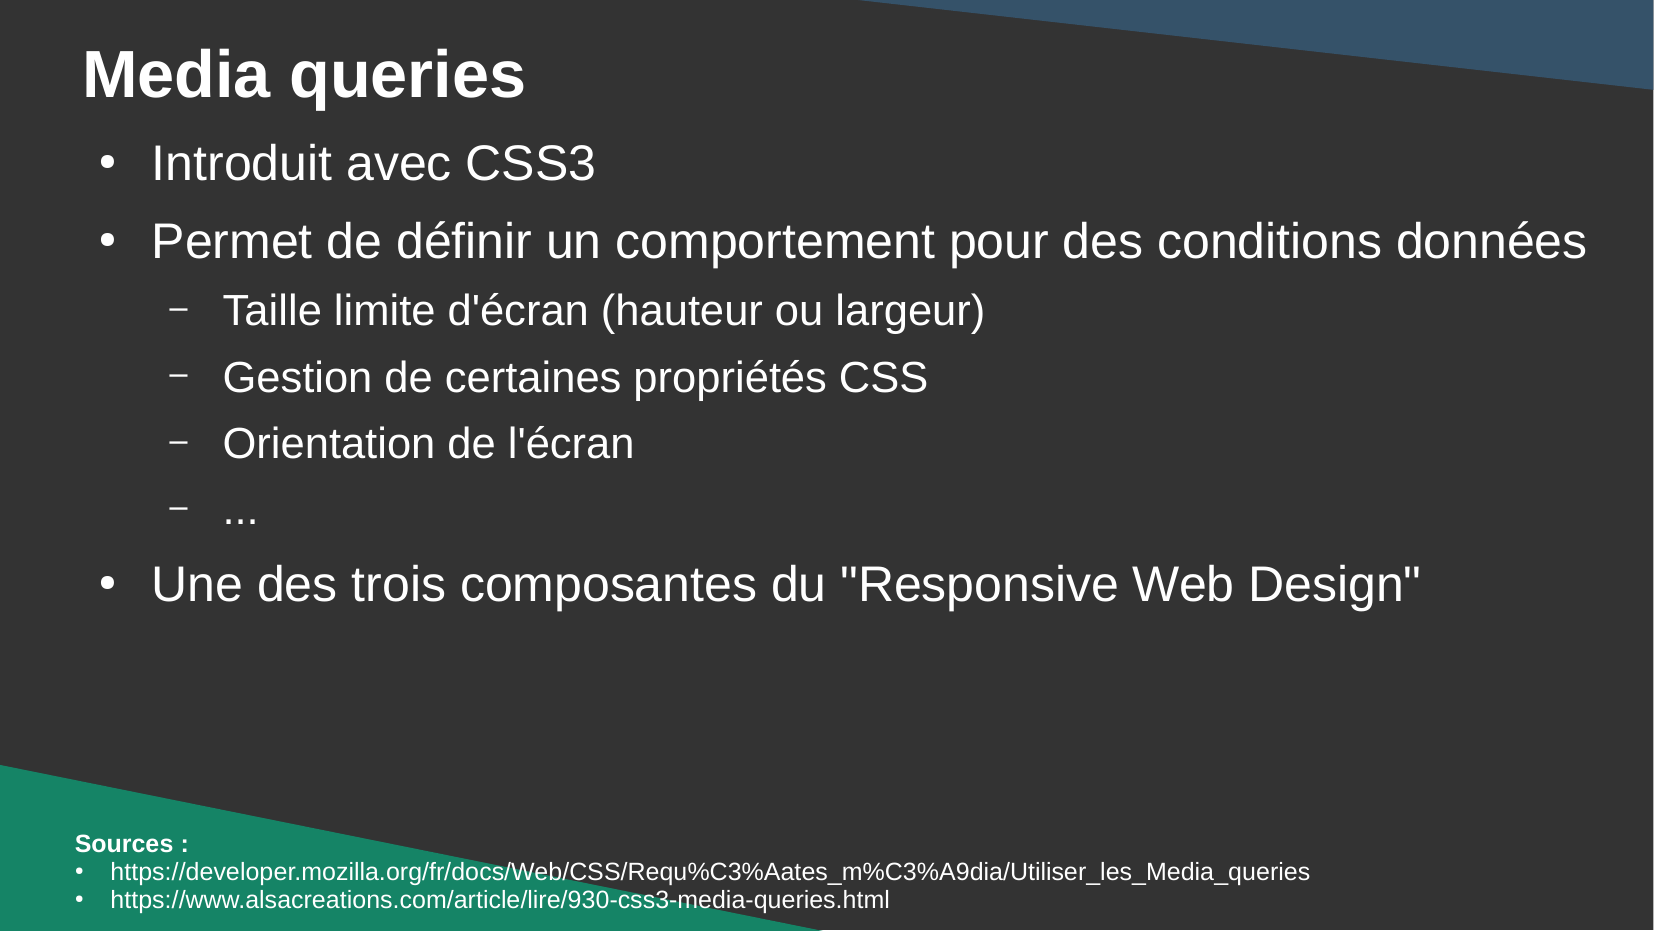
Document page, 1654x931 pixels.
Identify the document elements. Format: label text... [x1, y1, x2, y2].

text_box Sources : https://developer.mozilla.org/fr/docs/Web/CSS/Requ%C3%Aates_m%C3%A9dia/Utiliser_les_Media_queries https://www.alsacreations.com/article/lire/930-css3-media-queries.html [60, 822, 1546, 931]
title Media queries [82, 37, 1571, 122]
text_box [858, 0, 1654, 90]
list Introduit avec CSS3 Permet de définir un comportement pour des conditions données Taille limite d'écran (hauteur ou largeur) Gestion de certaines propriétés CSS Orientation de l'écran ... Une des trois composantes du "Responsive Web Design" [80, 135, 1605, 697]
text_box [0, 764, 283, 931]
